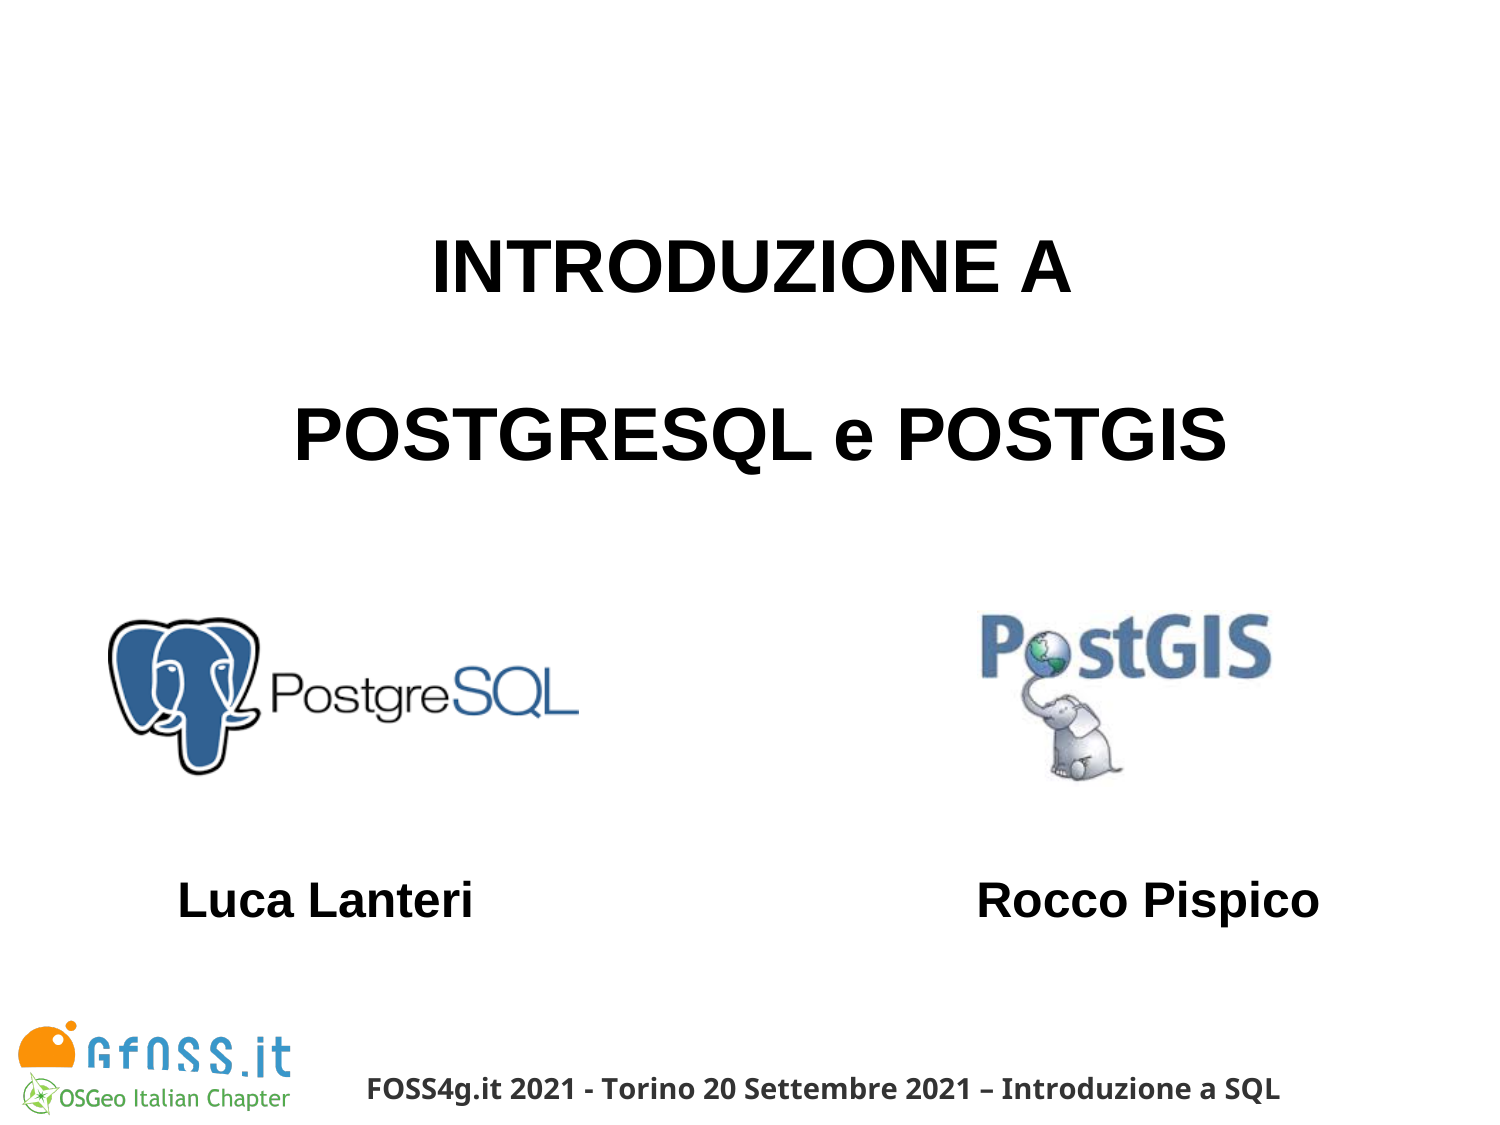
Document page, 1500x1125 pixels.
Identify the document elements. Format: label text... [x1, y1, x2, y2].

text_box INTRODUZIONE A POSTGRESQL e POSTGIS [70, 133, 1453, 485]
picture [108, 589, 579, 805]
text_box Luca Lanteri Rocco Pispico [59, 865, 1441, 1004]
picture [0, 1009, 308, 1125]
picture [977, 610, 1275, 787]
